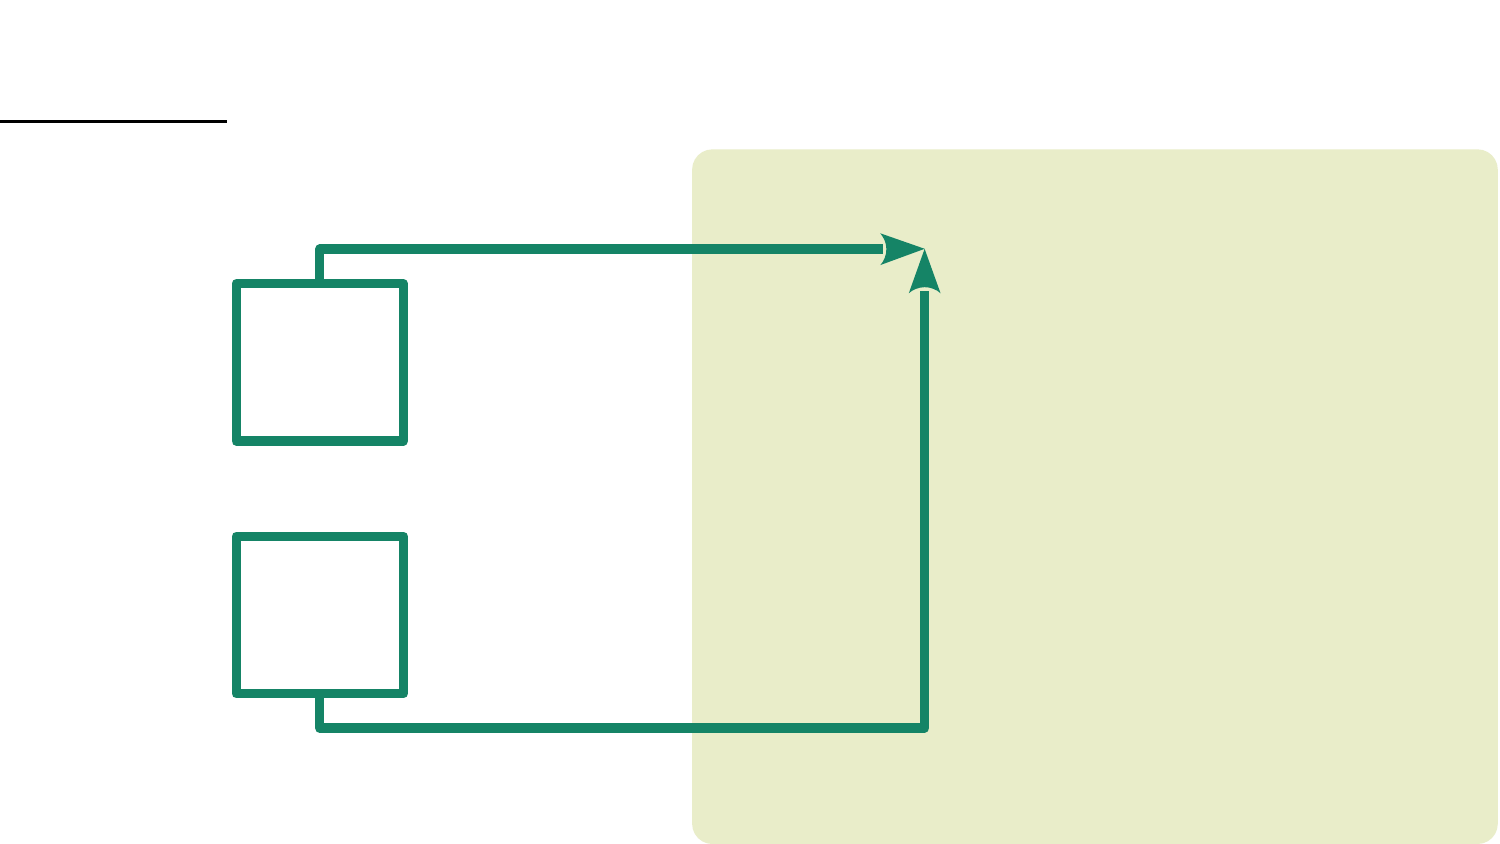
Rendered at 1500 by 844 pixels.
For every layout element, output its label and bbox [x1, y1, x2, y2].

text_box [692, 149, 1498, 844]
